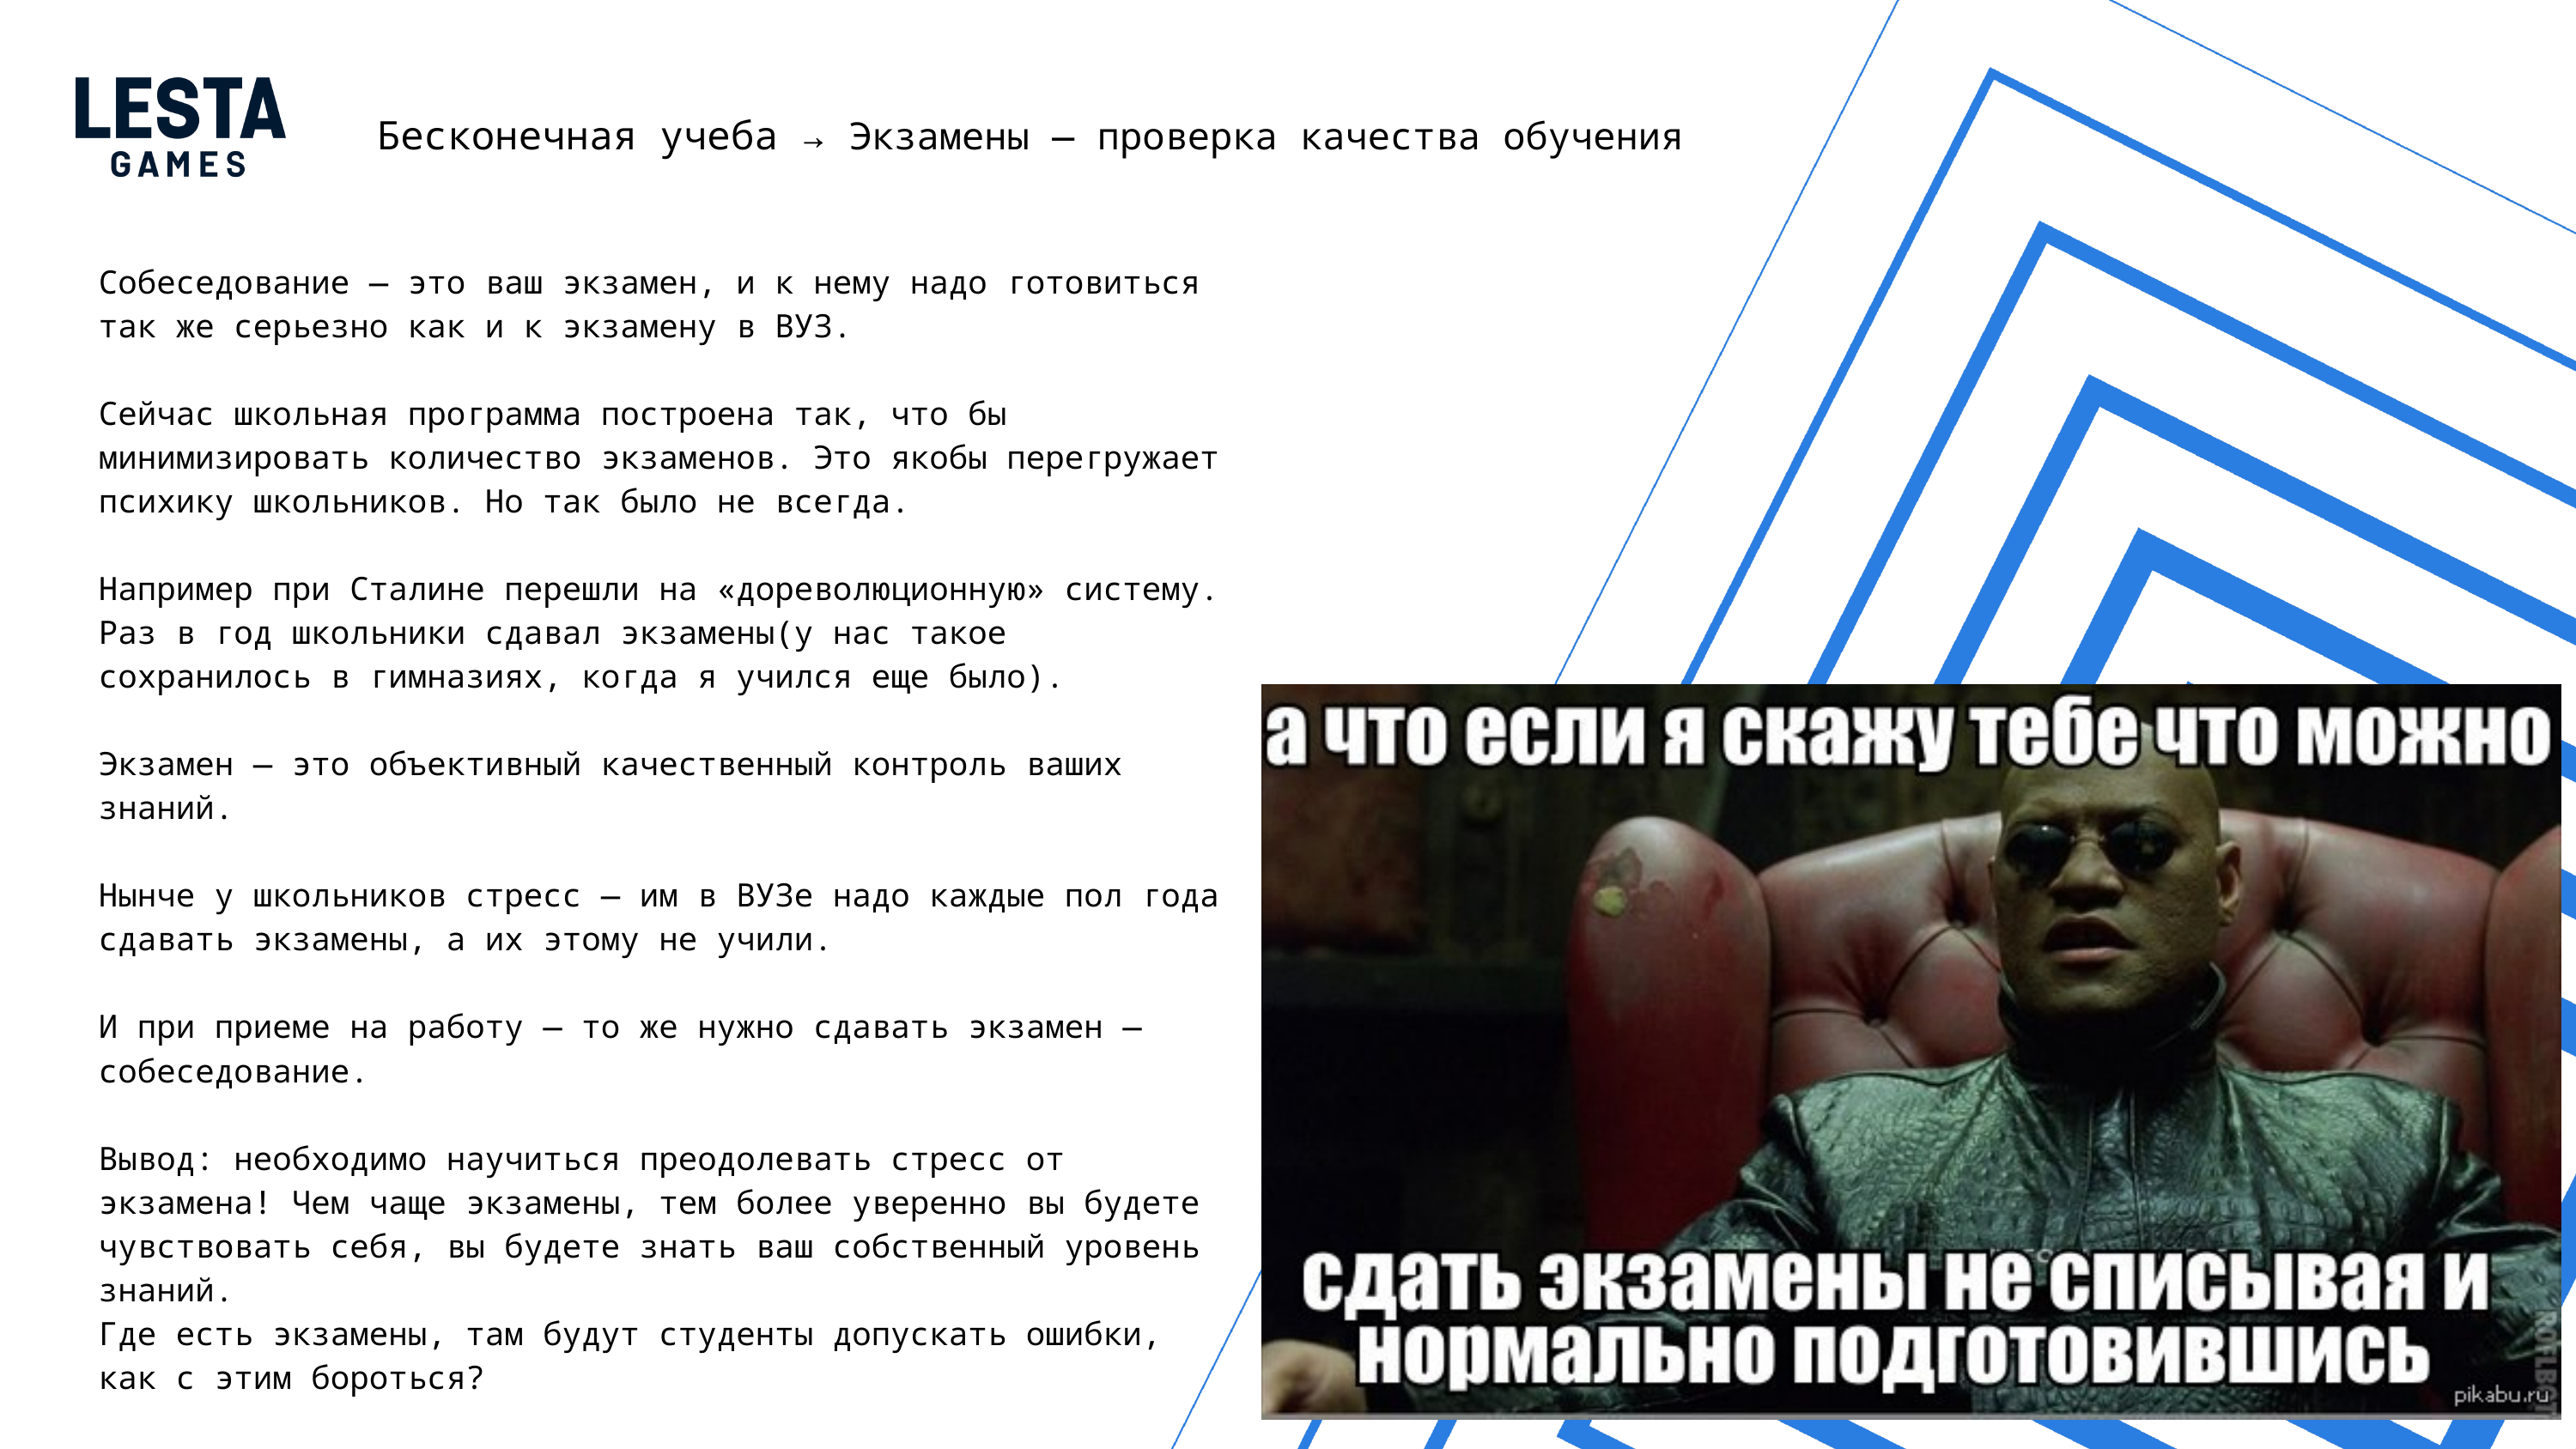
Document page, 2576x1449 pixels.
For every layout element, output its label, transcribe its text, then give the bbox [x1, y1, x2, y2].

text_box Собеседование — это ваш экзамен, и к нему надо готовиться так же серьезно как и к экзамену в ВУЗ. Сейчас школьная программа построена так, что бы минимизировать количество экзаменов. Это якобы перегружает психику школьников. Но так было не всегда. Например при Сталине перешли на «дореволюционную» систему. Раз в год школьники сдавал экзамены(у нас такое сохранилось в гимназиях, когда я учился еще было). Экзамен — это объективный качественный контроль ваших знаний. Нынче у школьников стресс — им в ВУЗе надо каждые пол года сдавать экзамены, а их этому не учили. И при приеме на работу — то же нужно сдавать экзамен — собеседование. Вывод: необходимо научиться преодолевать стресс от экзамена! Чем чаще экзамены, тем более уверенно вы будете чувствовать себя, вы будете знать ваш собственный уровень знаний. Где есть экзамены, там будут студенты допускать ошибки, как с этим бороться? [86, 253, 1242, 1420]
text_box Бесконечная учеба → Экзамены — проверка качества обучения [364, 101, 1697, 216]
picture [1100, 0, 2576, 1449]
picture [76, 77, 286, 178]
